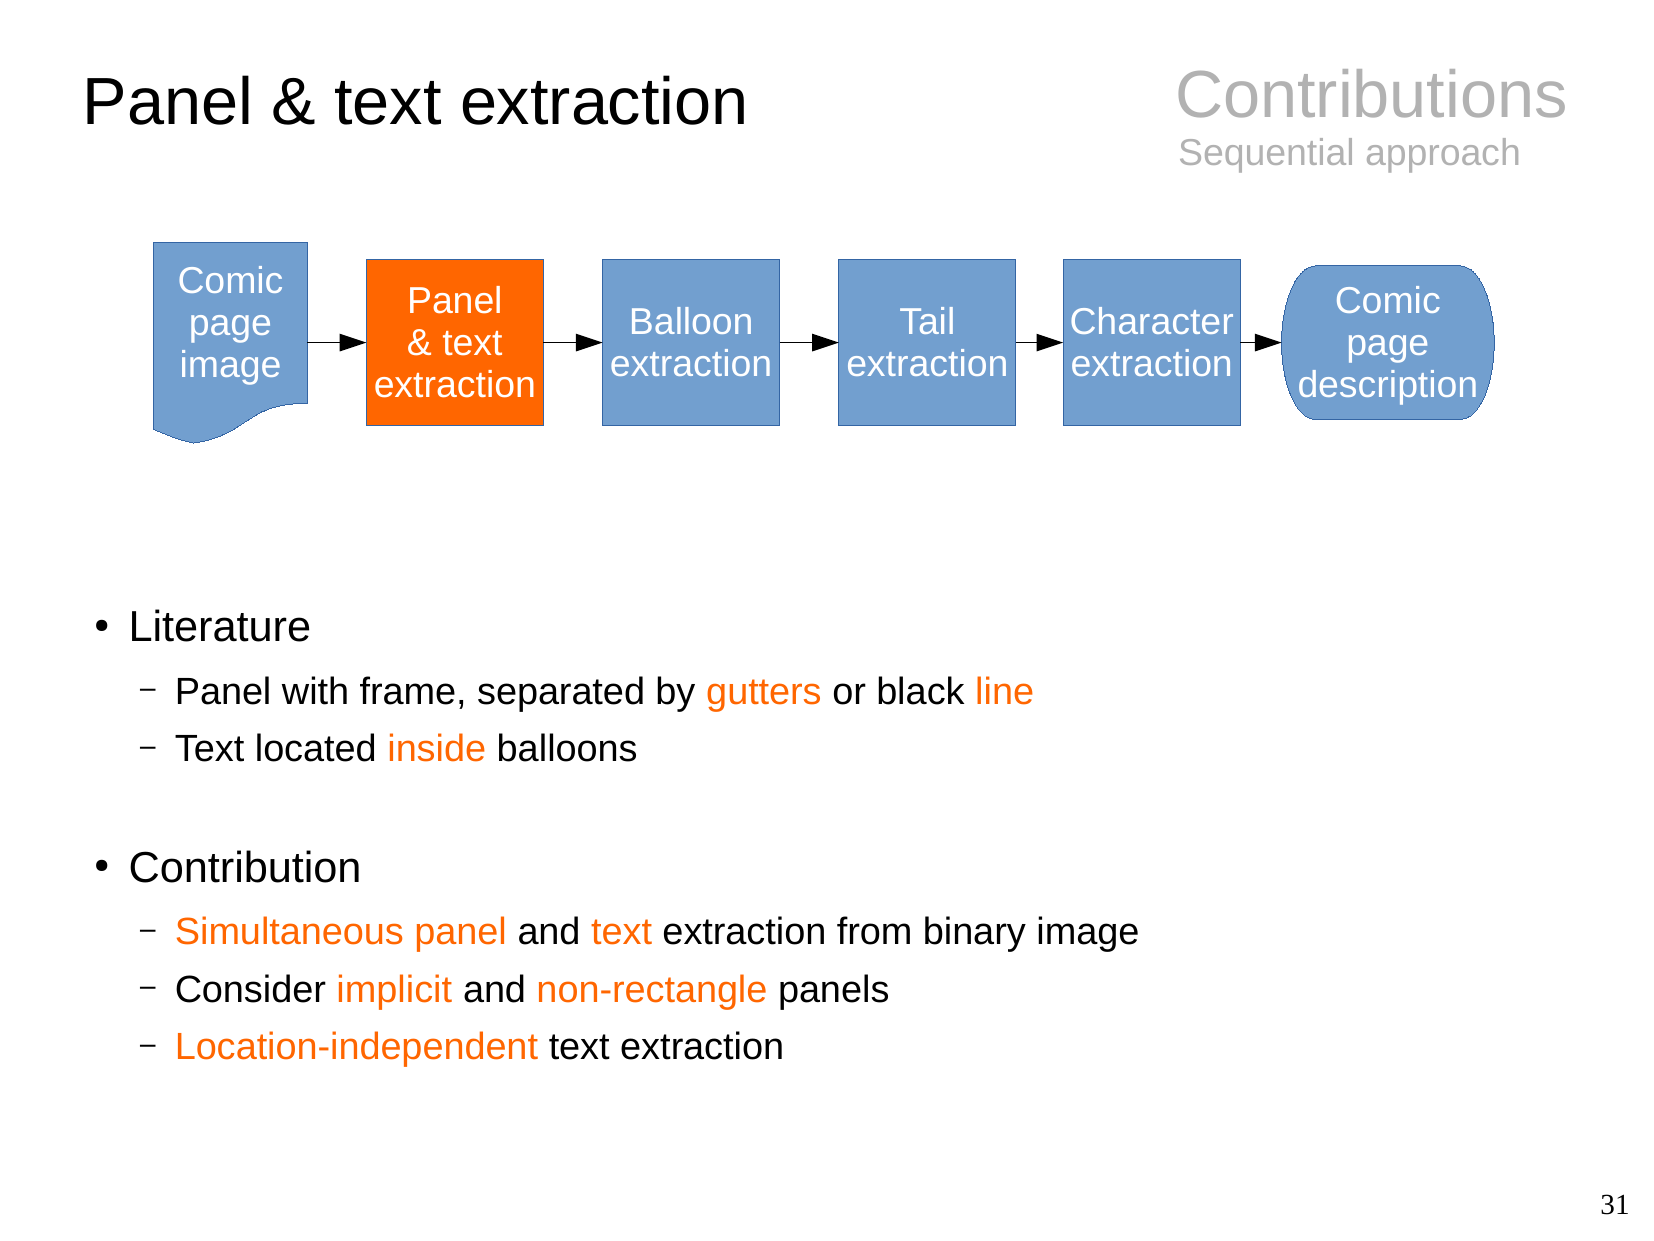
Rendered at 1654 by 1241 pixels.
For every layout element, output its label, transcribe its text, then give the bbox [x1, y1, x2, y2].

text_box Character extraction [1063, 259, 1241, 426]
text_box Comic page description [1281, 265, 1495, 420]
list Literature Panel with frame, separated by gutters or black line Text located inside balloons Contribution Simultaneous panel and text extraction from binary image Consider implicit and non-rectangle panels Location-independent text extraction [82, 602, 1571, 1075]
text_box Tail extraction [838, 259, 1016, 426]
text_box Balloon extraction [602, 259, 780, 426]
text_box Comic page image [153, 242, 308, 444]
title Panel & text extraction [82, 49, 1571, 154]
text_box Panel & text extraction [366, 259, 544, 426]
